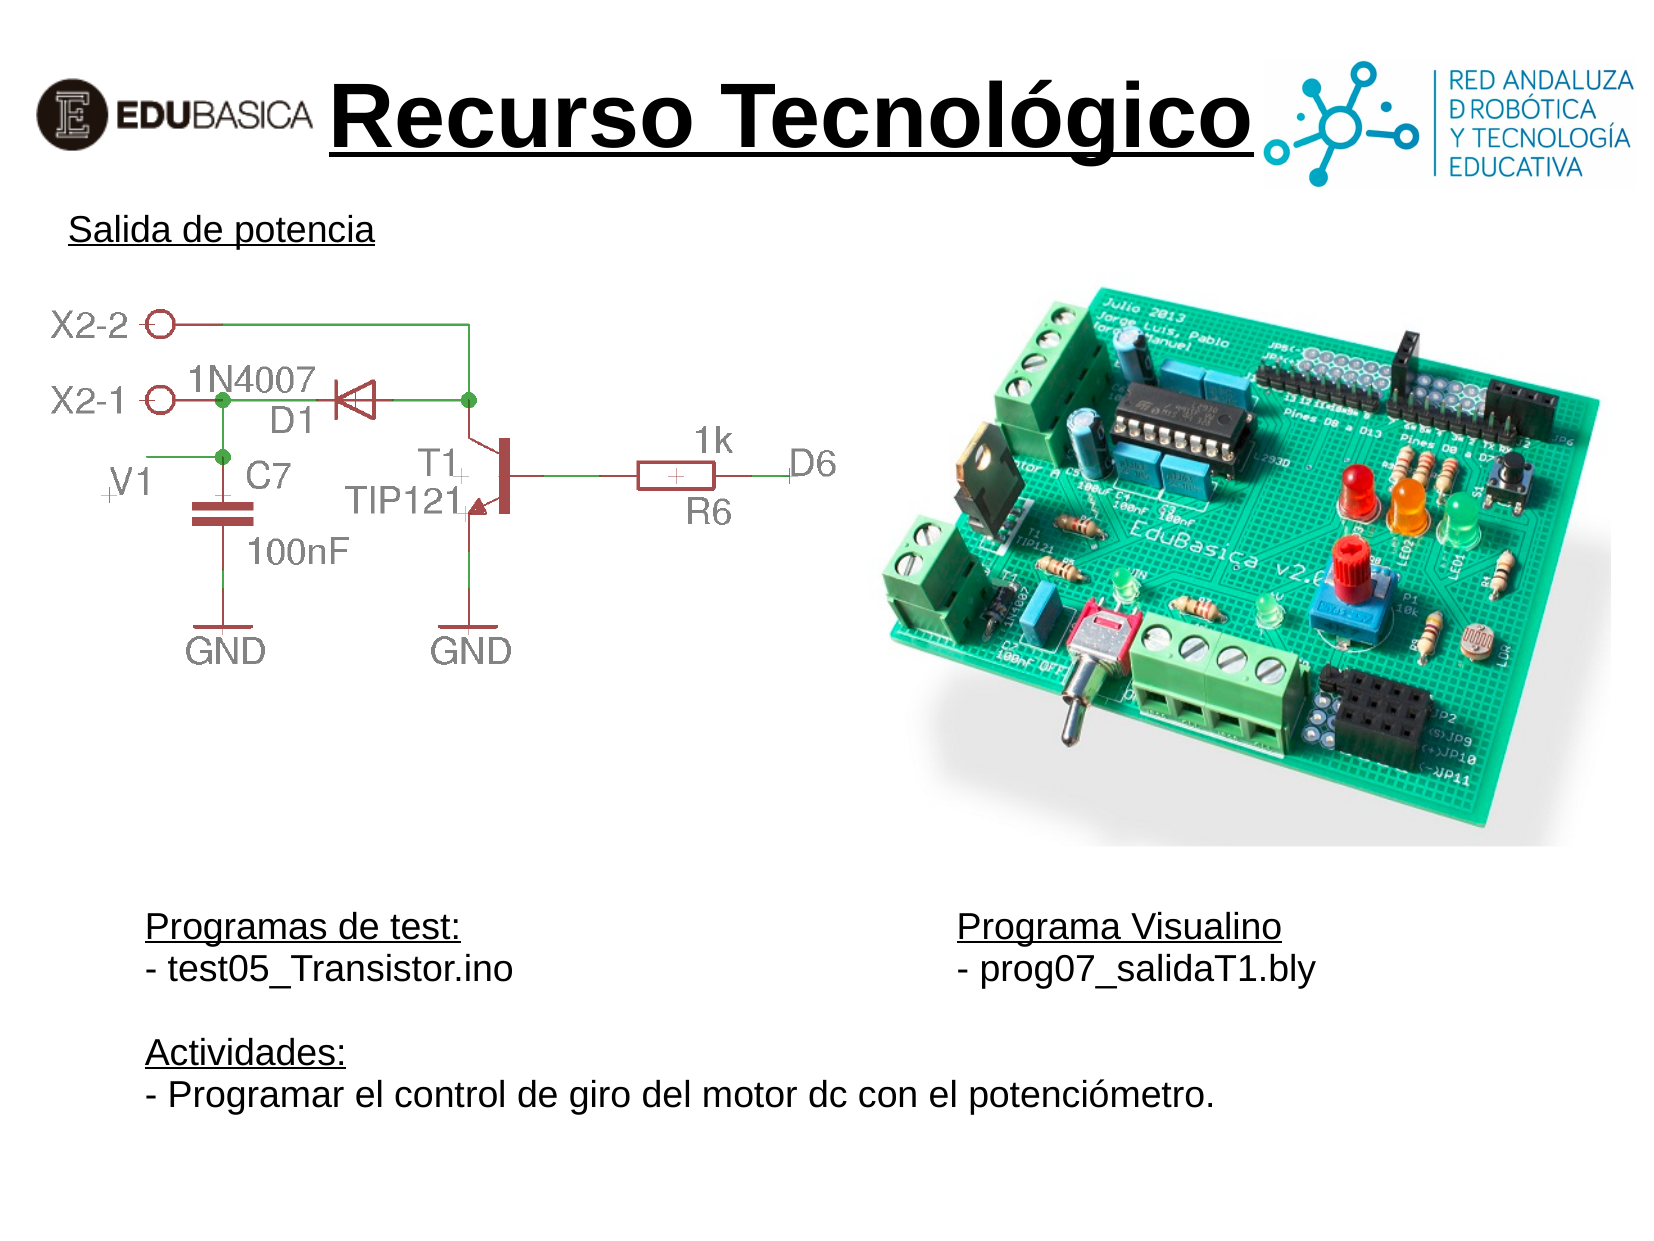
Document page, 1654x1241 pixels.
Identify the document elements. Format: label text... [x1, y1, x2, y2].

picture [1263, 59, 1636, 190]
picture [868, 271, 1611, 849]
text_box Programas de test: Programa Visualino - test05_Transistor.ino - prog07_salidaT1.bly Actividades: - Programar el control de giro del motor dc con el potenciómetro. [129, 897, 1595, 1123]
picture [23, 298, 851, 689]
picture [35, 77, 316, 154]
title Recurso Tecnológico [47, 11, 1536, 219]
text_box Salida de potencia [53, 200, 391, 258]
